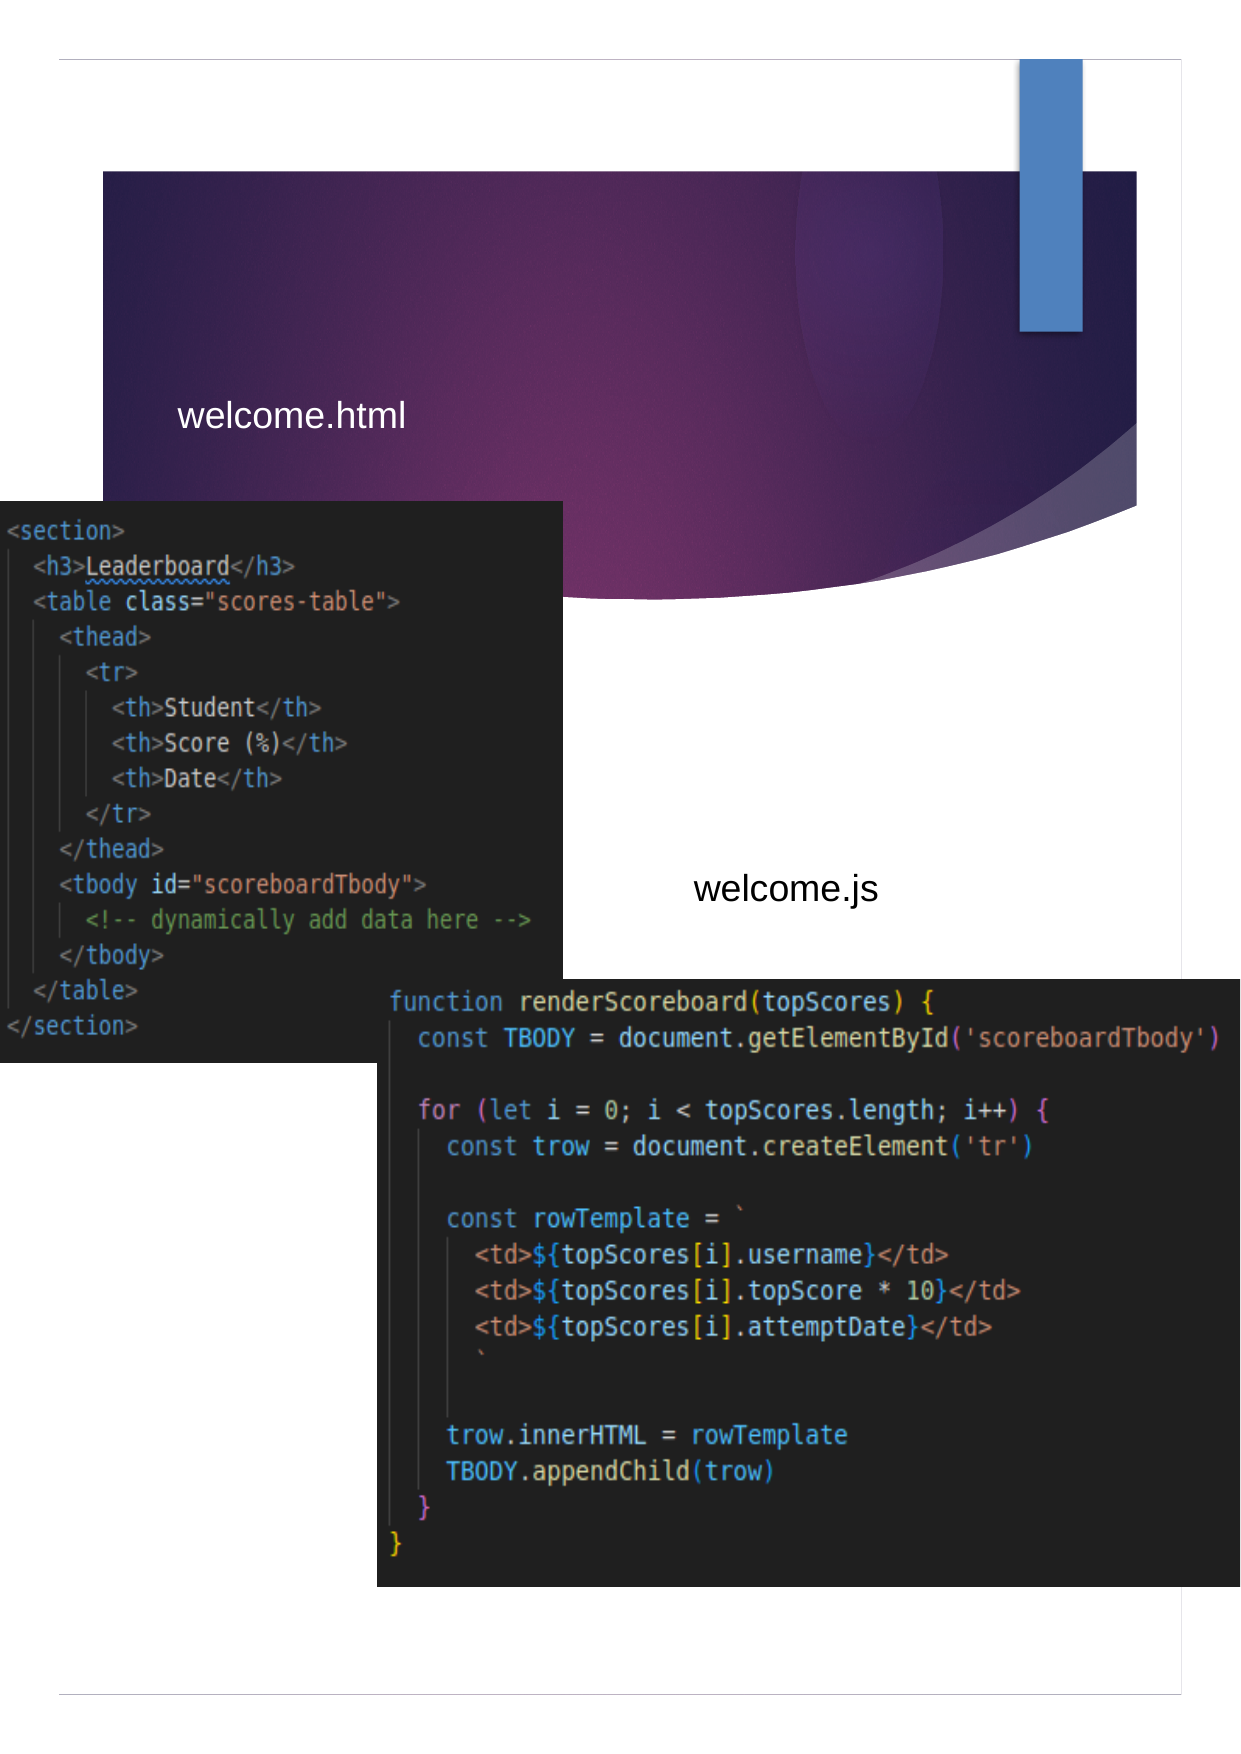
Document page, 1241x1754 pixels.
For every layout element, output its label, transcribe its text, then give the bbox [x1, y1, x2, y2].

text_box welcome.js [679, 856, 1078, 957]
text_box welcome.html [162, 383, 502, 484]
picture [0, 172, 1241, 1587]
